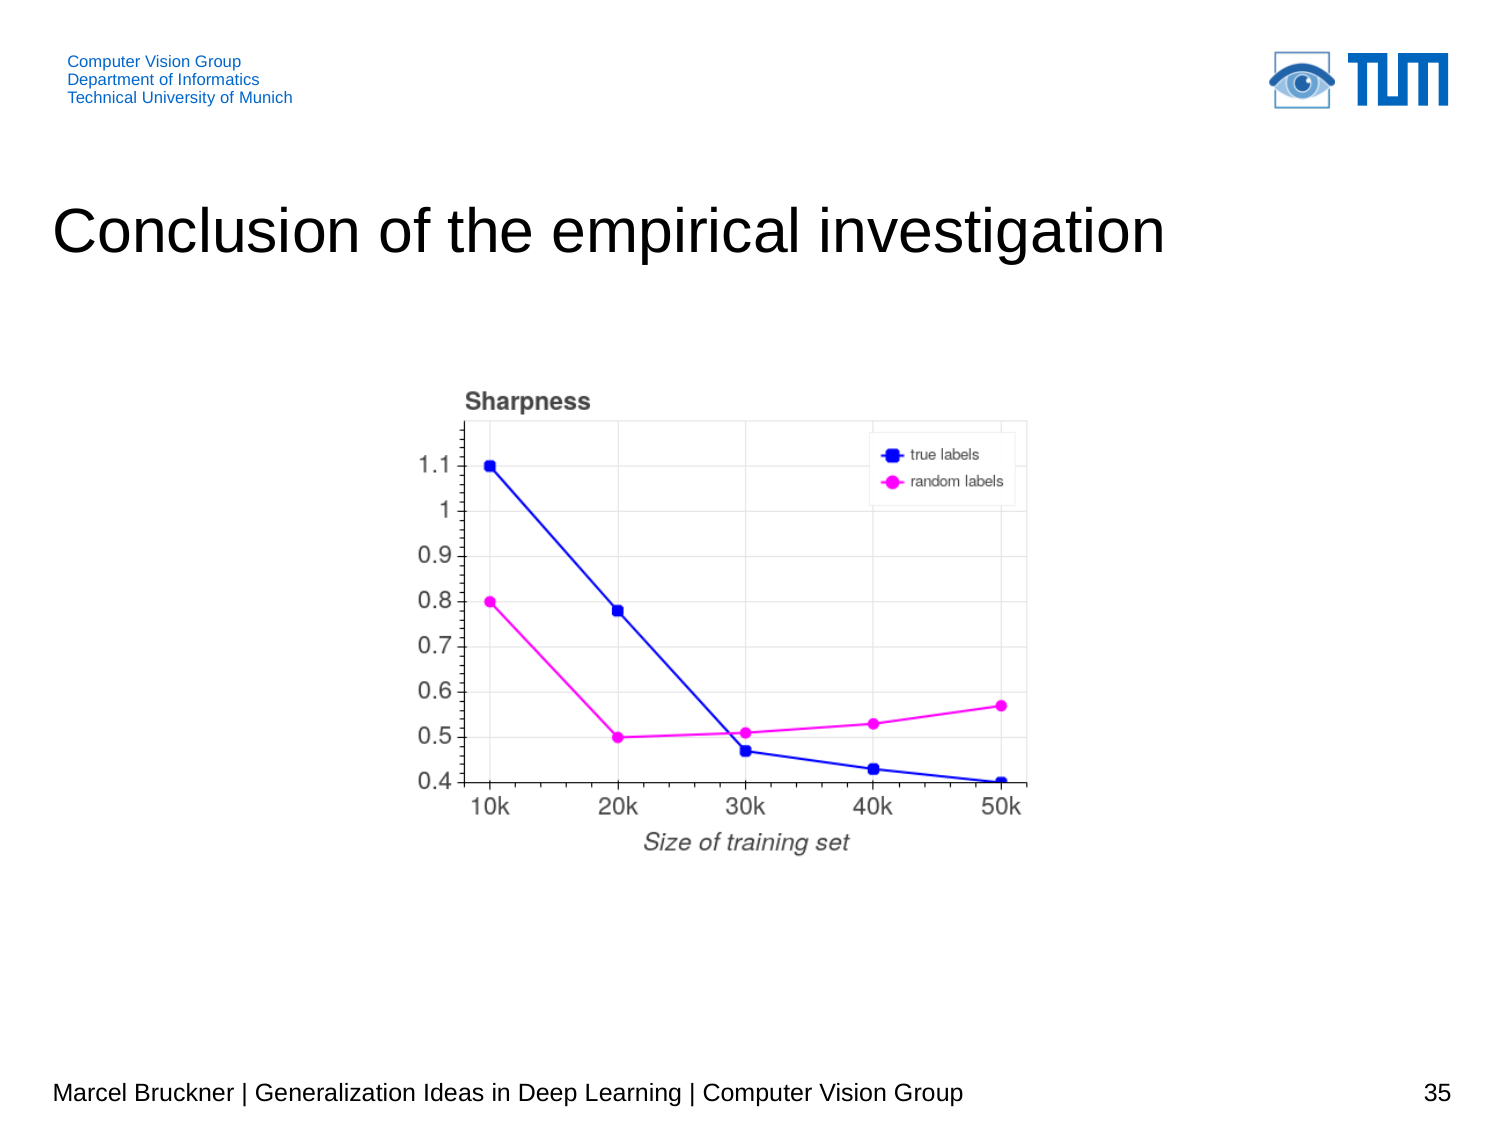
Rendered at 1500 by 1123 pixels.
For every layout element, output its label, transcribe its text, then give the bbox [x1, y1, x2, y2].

picture [1269, 47, 1335, 113]
title Conclusion of the empirical investigation [52, 195, 1453, 266]
picture [413, 374, 1061, 861]
